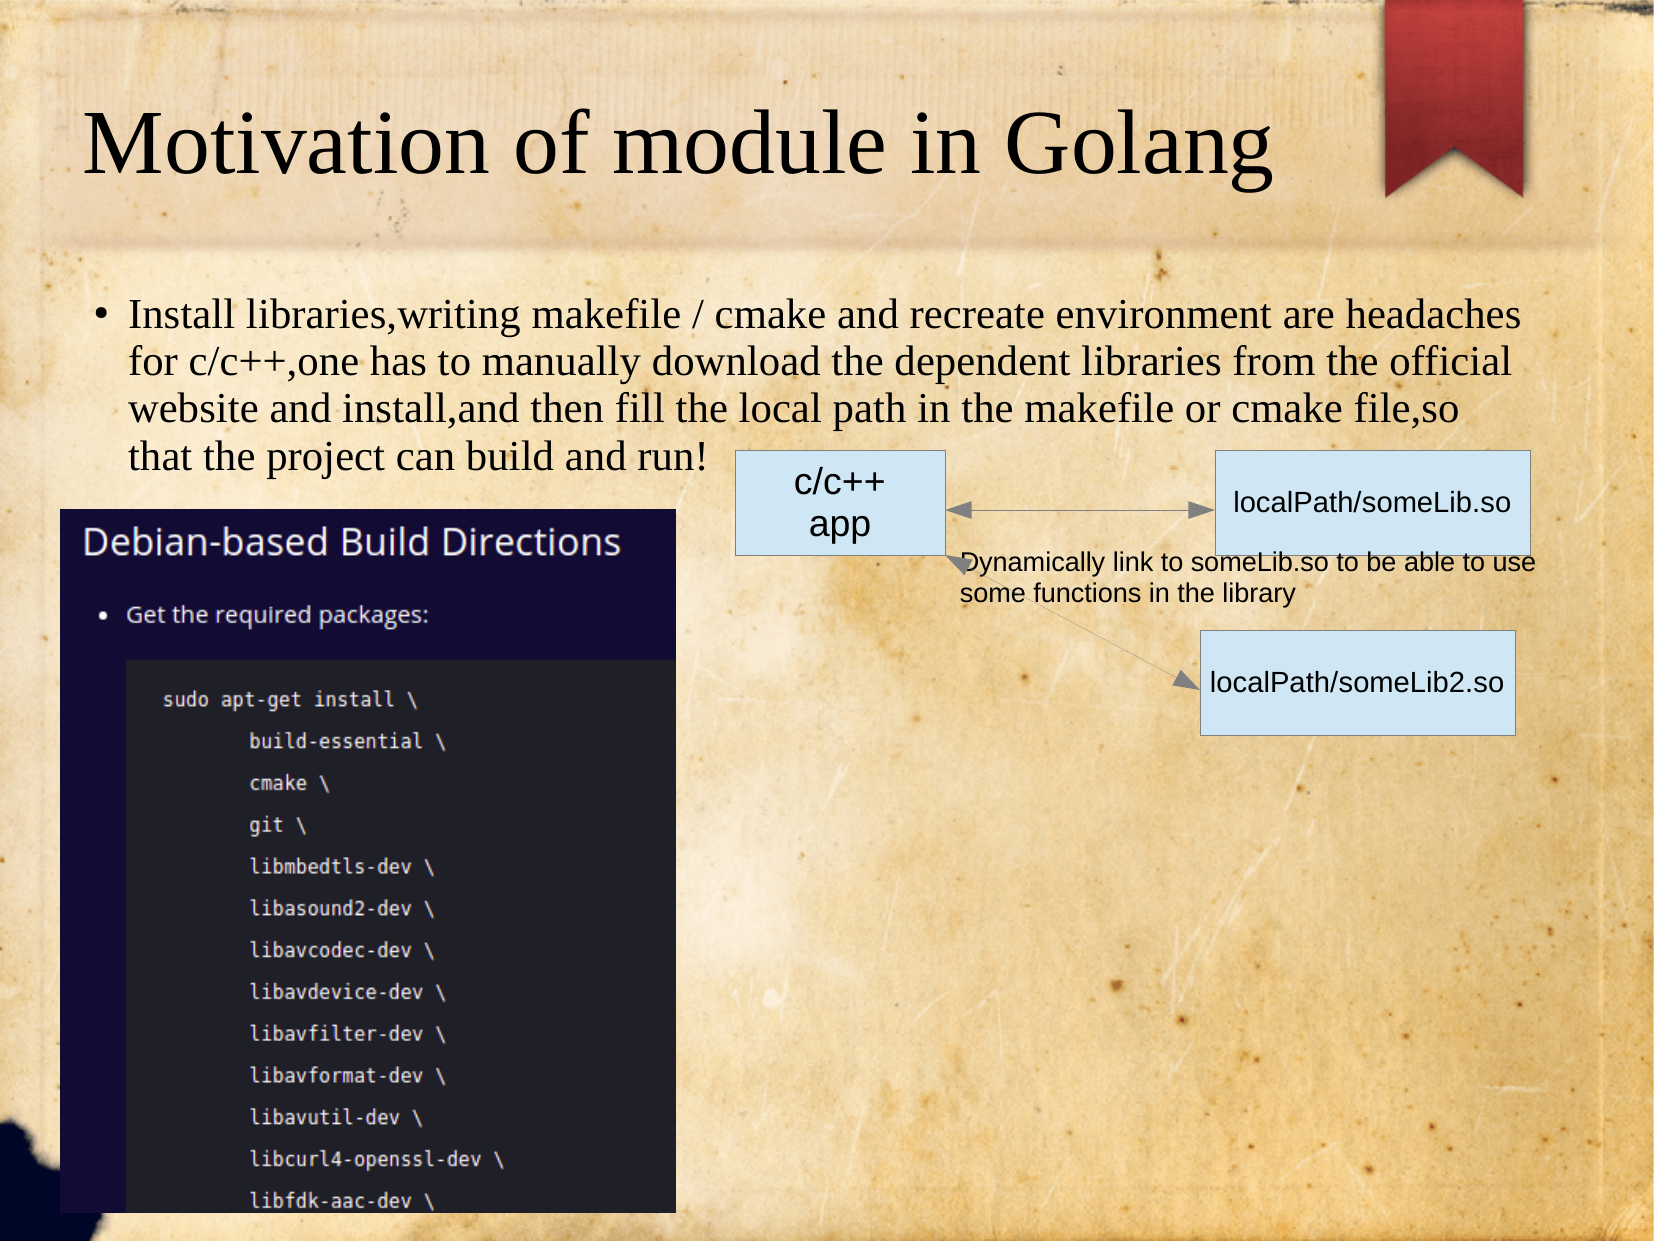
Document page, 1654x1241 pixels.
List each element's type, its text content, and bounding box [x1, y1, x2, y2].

list Install libraries,writing makefile / cmake and recreate environment are headaches for c/c++,one has to manually download the dependent libraries from the official website and install,and then fill the local path in the makefile or cmake file,so that the project can build and run! [82, 290, 1538, 481]
text_box c/c++ app [735, 450, 946, 556]
text_box Dynamically link to someLib.so to be able to use some functions in the library [945, 540, 1559, 616]
picture [0, 0, 1654, 1241]
title Motivation of module in Golang [82, 49, 1347, 237]
text_box Dynamically link to someLib.so to be able to use some functions in the library [945, 557, 1058, 616]
text_box localPath/someLib.so [1215, 450, 1531, 540]
text_box localPath/someLib2.so [1200, 630, 1516, 736]
